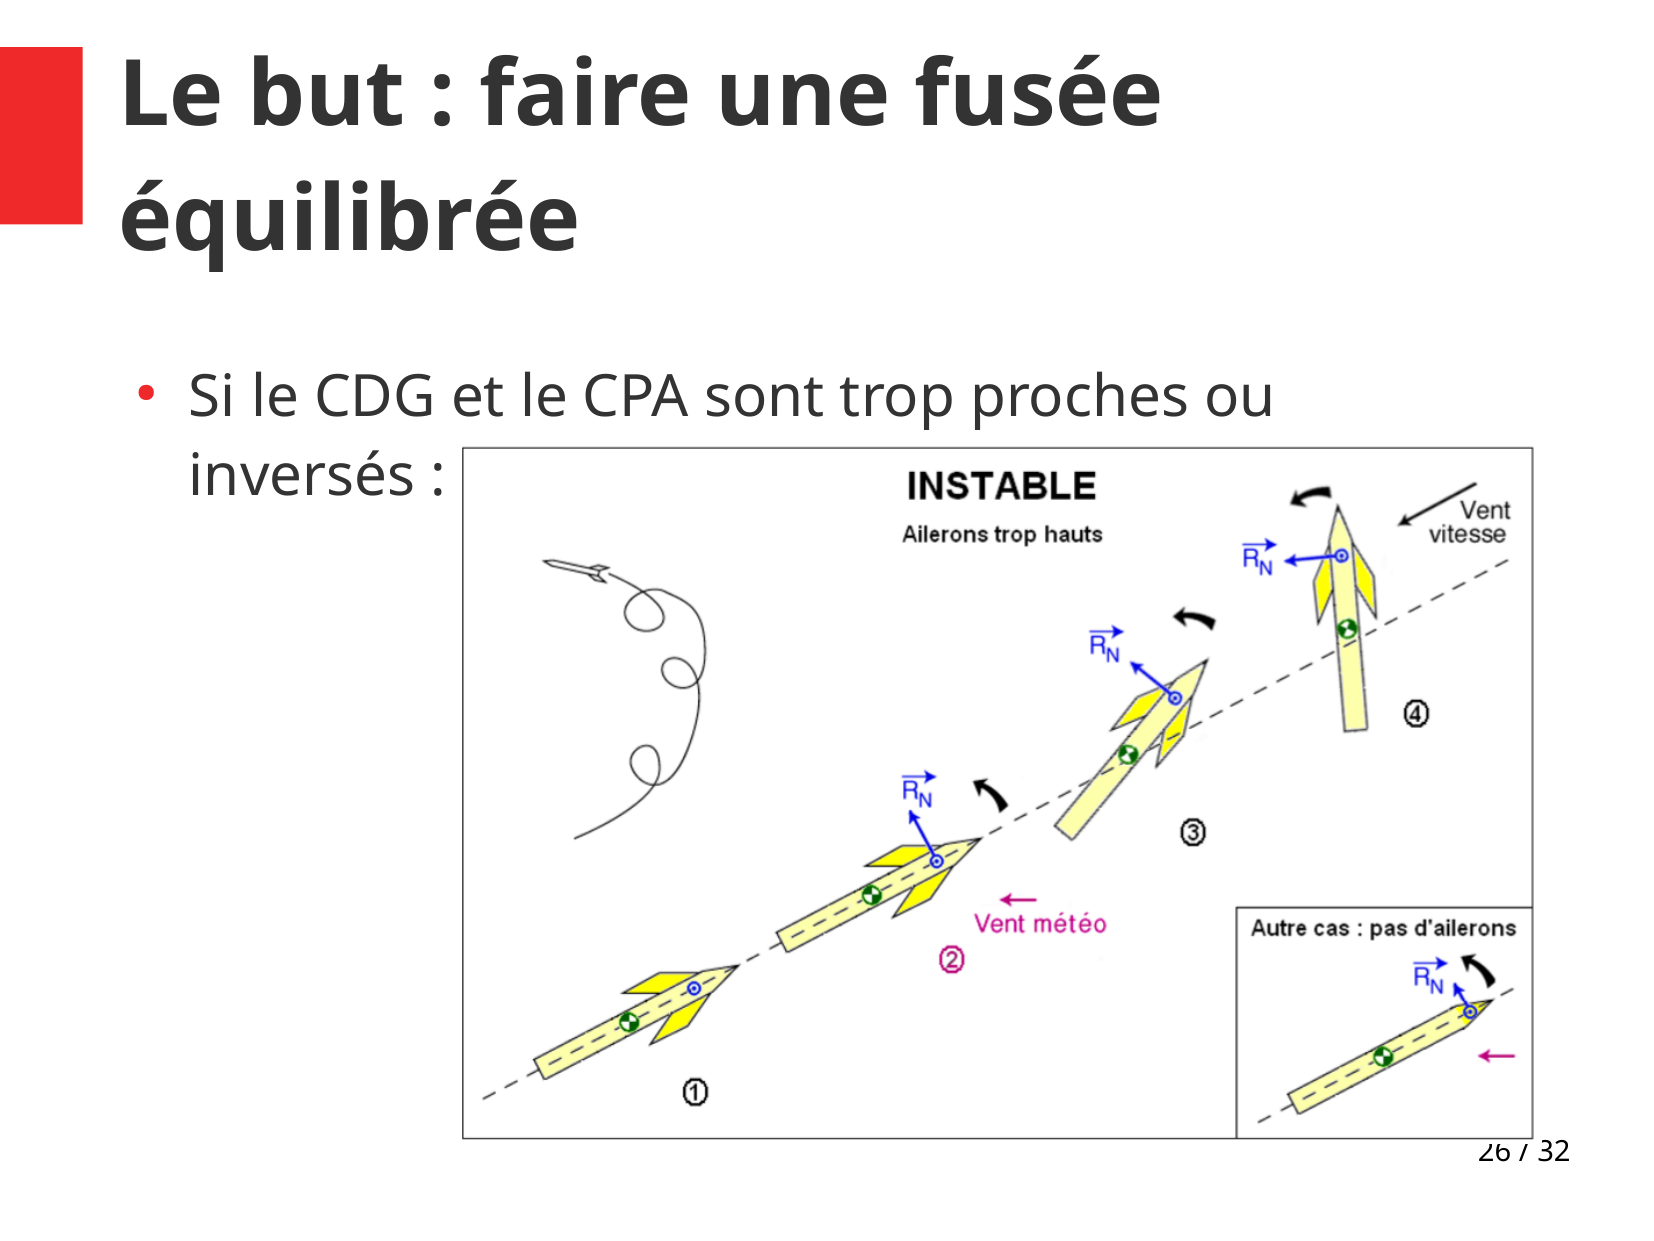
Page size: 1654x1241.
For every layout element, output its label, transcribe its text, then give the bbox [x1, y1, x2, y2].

picture [460, 436, 1542, 1144]
title Le but : faire une fusée équilibrée [118, 27, 1571, 278]
list Si le CDG et le CPA sont trop proches ou inversés : [118, 354, 1536, 1074]
